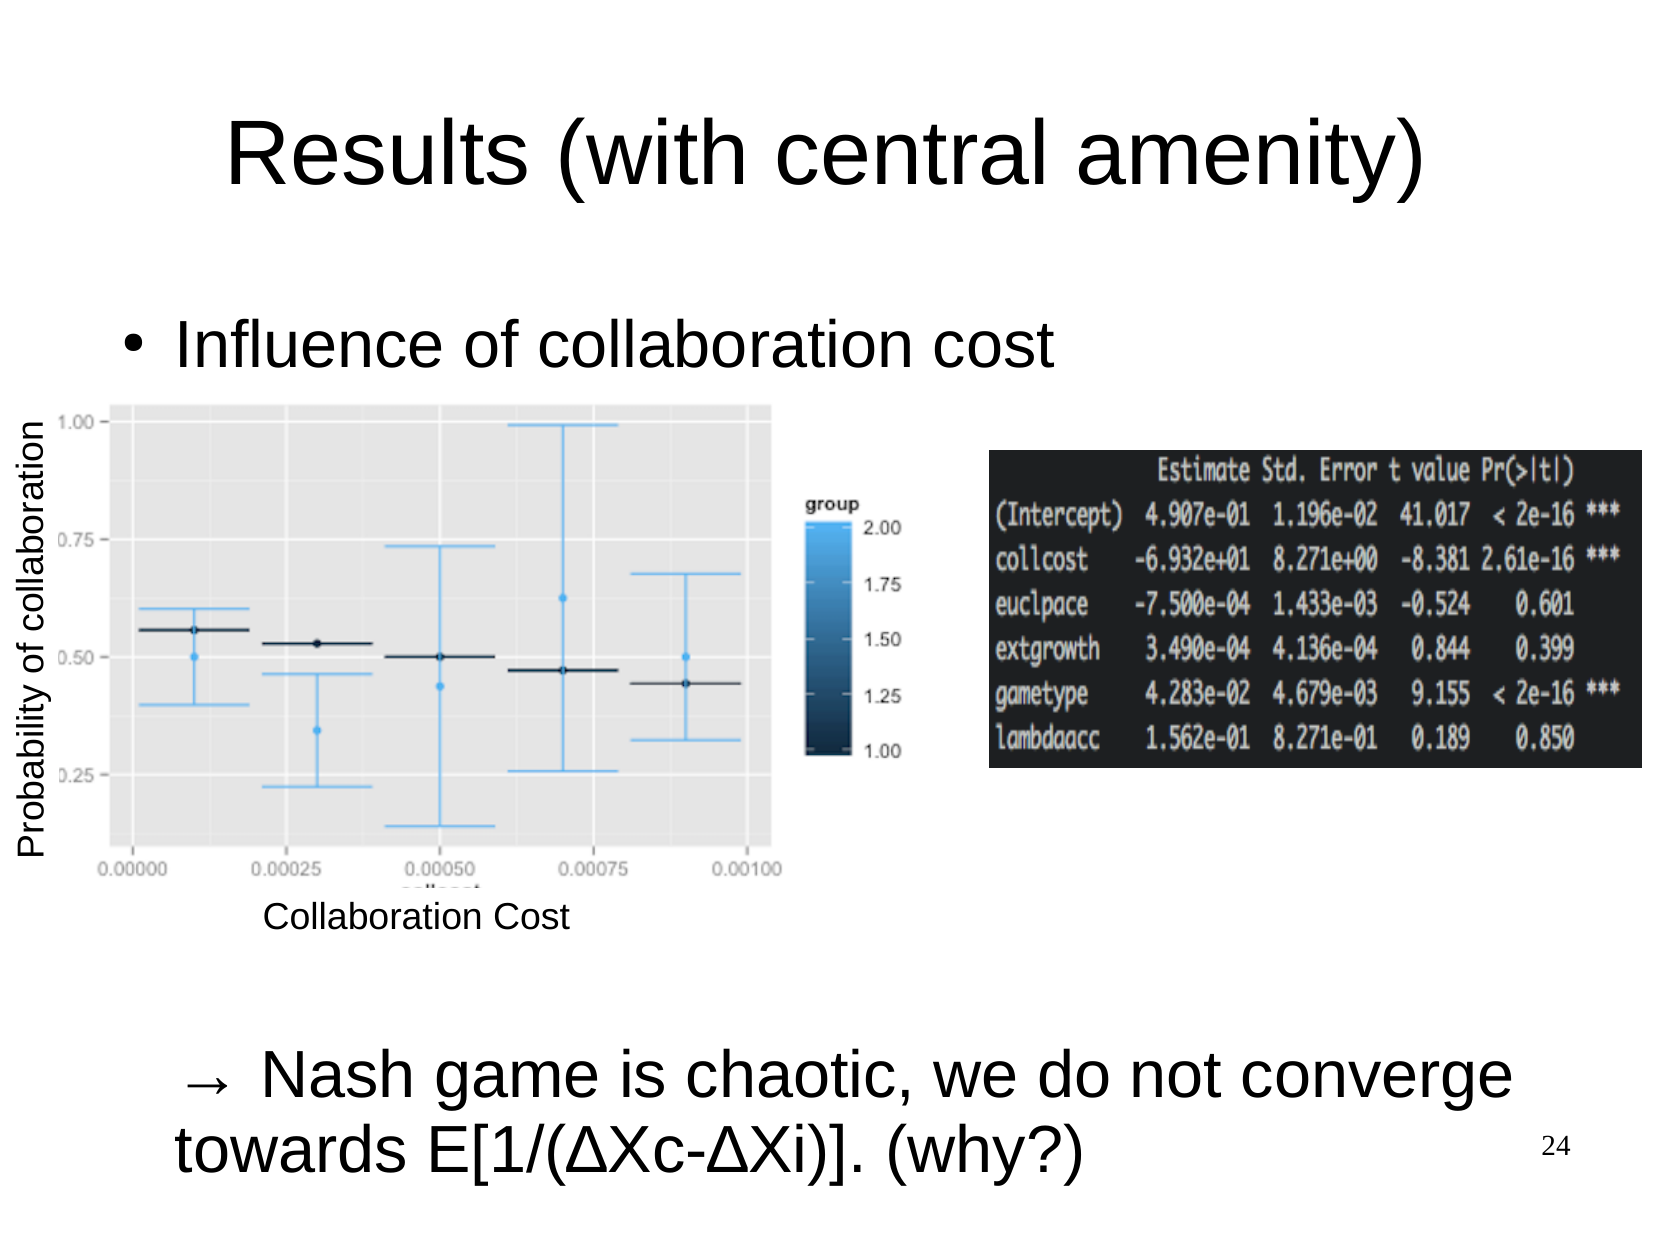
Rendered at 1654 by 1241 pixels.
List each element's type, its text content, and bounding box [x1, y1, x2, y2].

picture [989, 450, 1642, 768]
title Results (with central amenity) [82, 49, 1571, 257]
text_box Probability of collaboration [0, 392, 60, 875]
text_box Collaboration Cost [248, 888, 587, 945]
list Influence of collaboration cost → Nash game is chaotic, we do not converge towards E[1/(∆Xc-∆Xi)]. (why?) [103, 307, 1560, 1027]
picture [1, 383, 944, 930]
